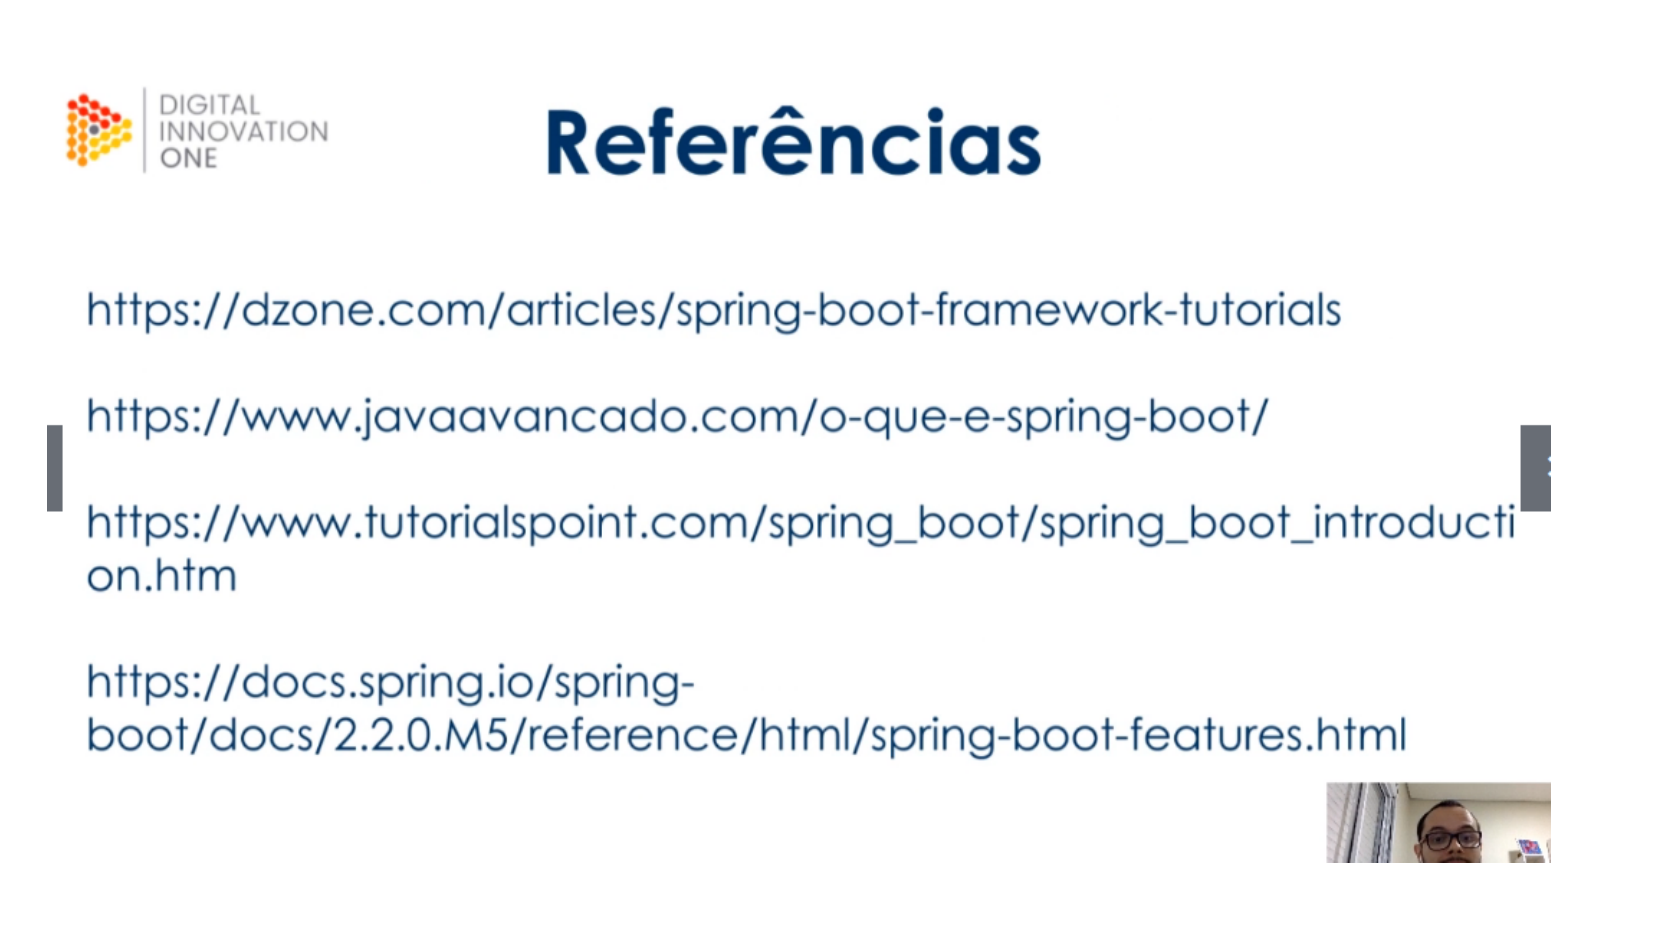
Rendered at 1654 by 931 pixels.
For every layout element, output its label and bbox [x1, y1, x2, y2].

picture [47, 51, 1551, 863]
